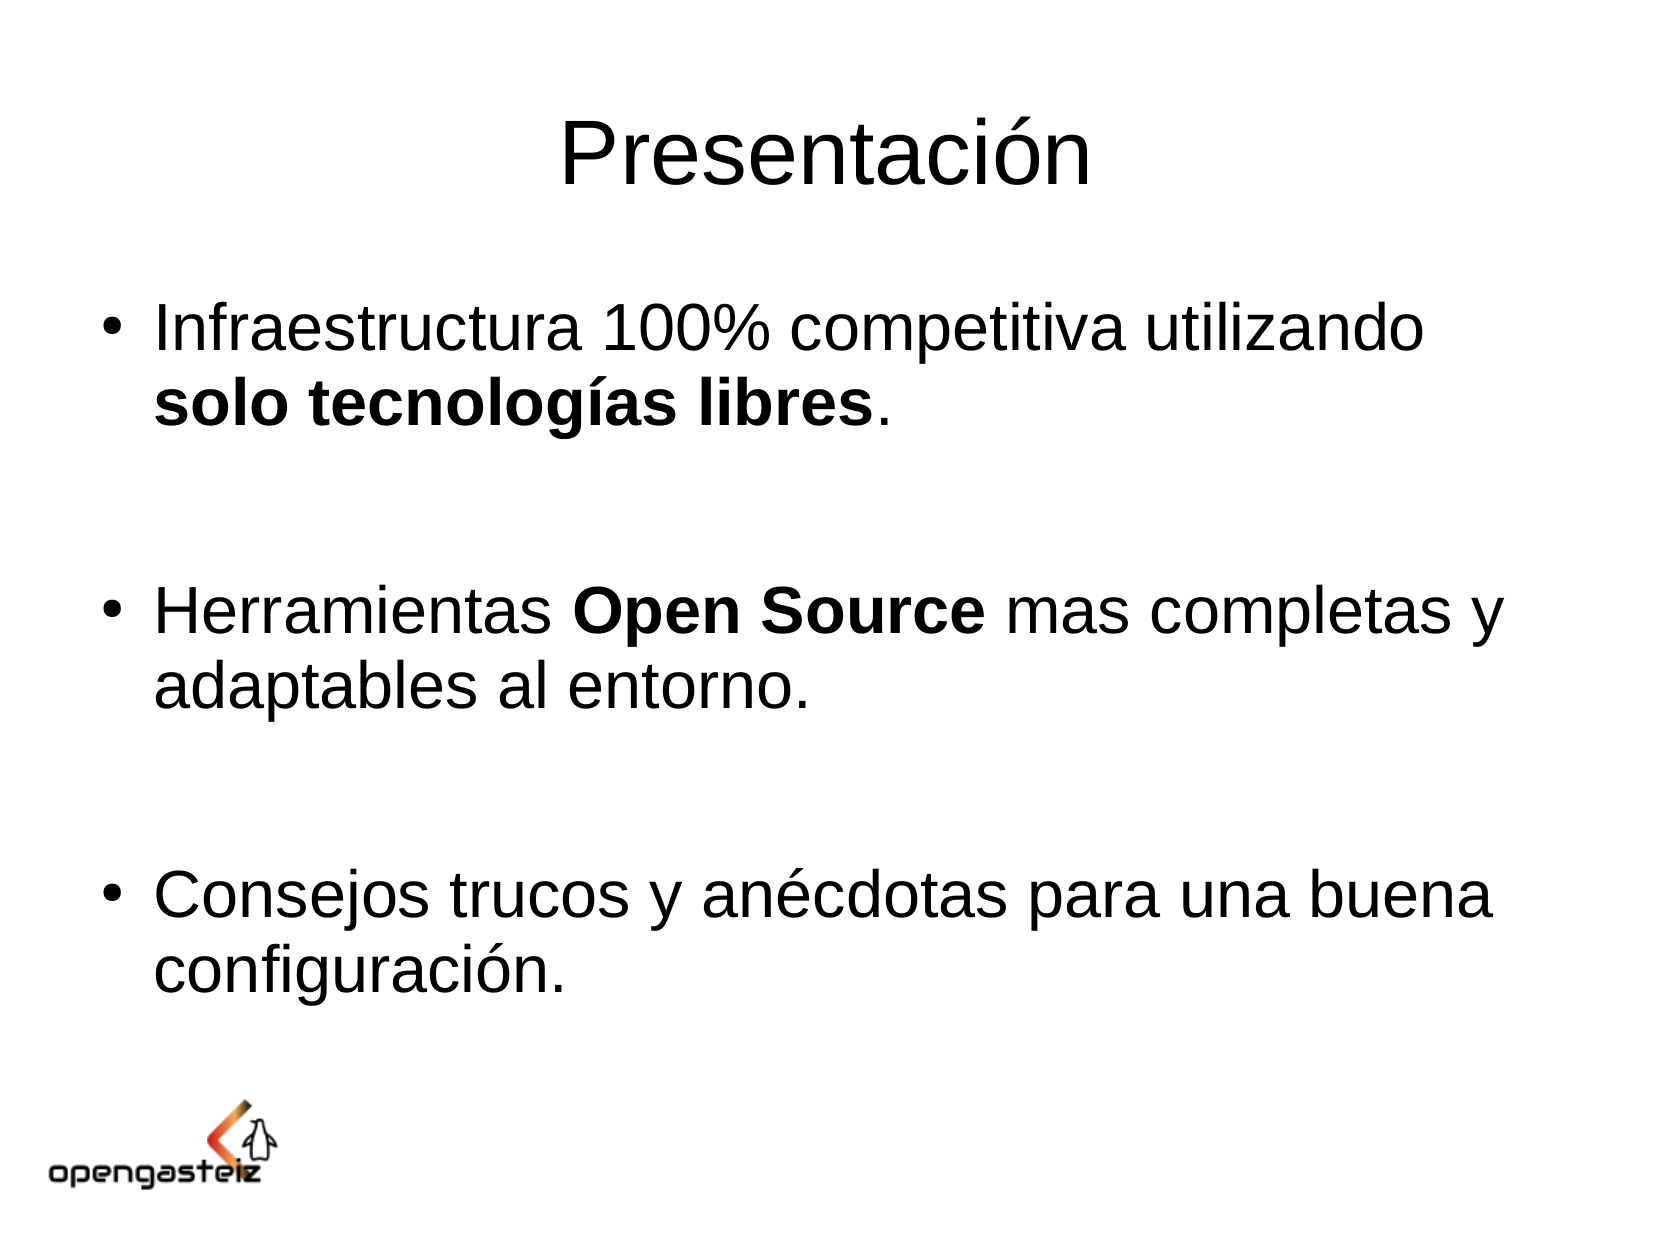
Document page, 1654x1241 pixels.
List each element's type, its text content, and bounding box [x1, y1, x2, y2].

picture [35, 1086, 297, 1201]
list Infraestructura 100% competitiva utilizando solo tecnologías libres. Herramientas Open Source mas completas y adaptables al entorno. Consejos trucos y anécdotas para una buena configuración. [82, 290, 1571, 1010]
title Presentación [82, 49, 1571, 257]
